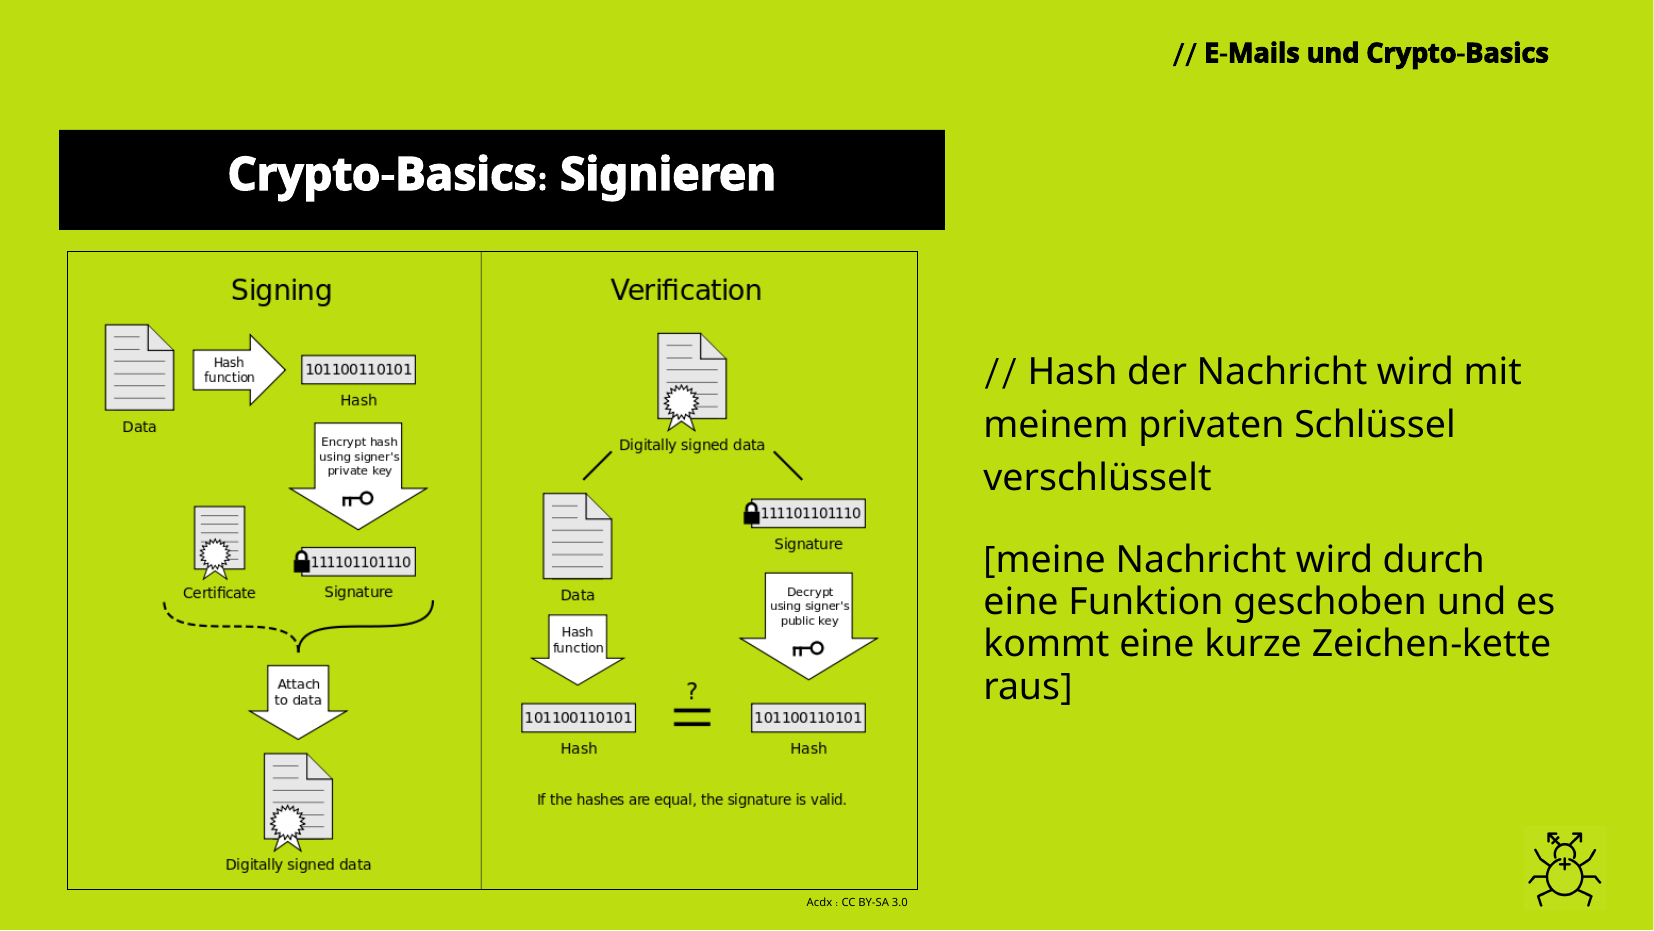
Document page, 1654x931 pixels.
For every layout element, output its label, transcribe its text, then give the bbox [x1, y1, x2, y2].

picture [1523, 826, 1607, 910]
text_box // Hash der Nachricht wird mit meinem privaten Schlüssel verschlüsselt [meine Nachricht wird durch eine Funktion geschoben und es kommt eine kurze Zeichen-kette raus] [968, 342, 1583, 782]
title Crypto-Basics: Signieren [59, 129, 945, 230]
picture [67, 251, 918, 890]
text_box Acdx : CC BY-SA 3.0 [791, 885, 1040, 920]
text_box // E-Mails und Crypto-Basics [1157, 24, 1630, 83]
